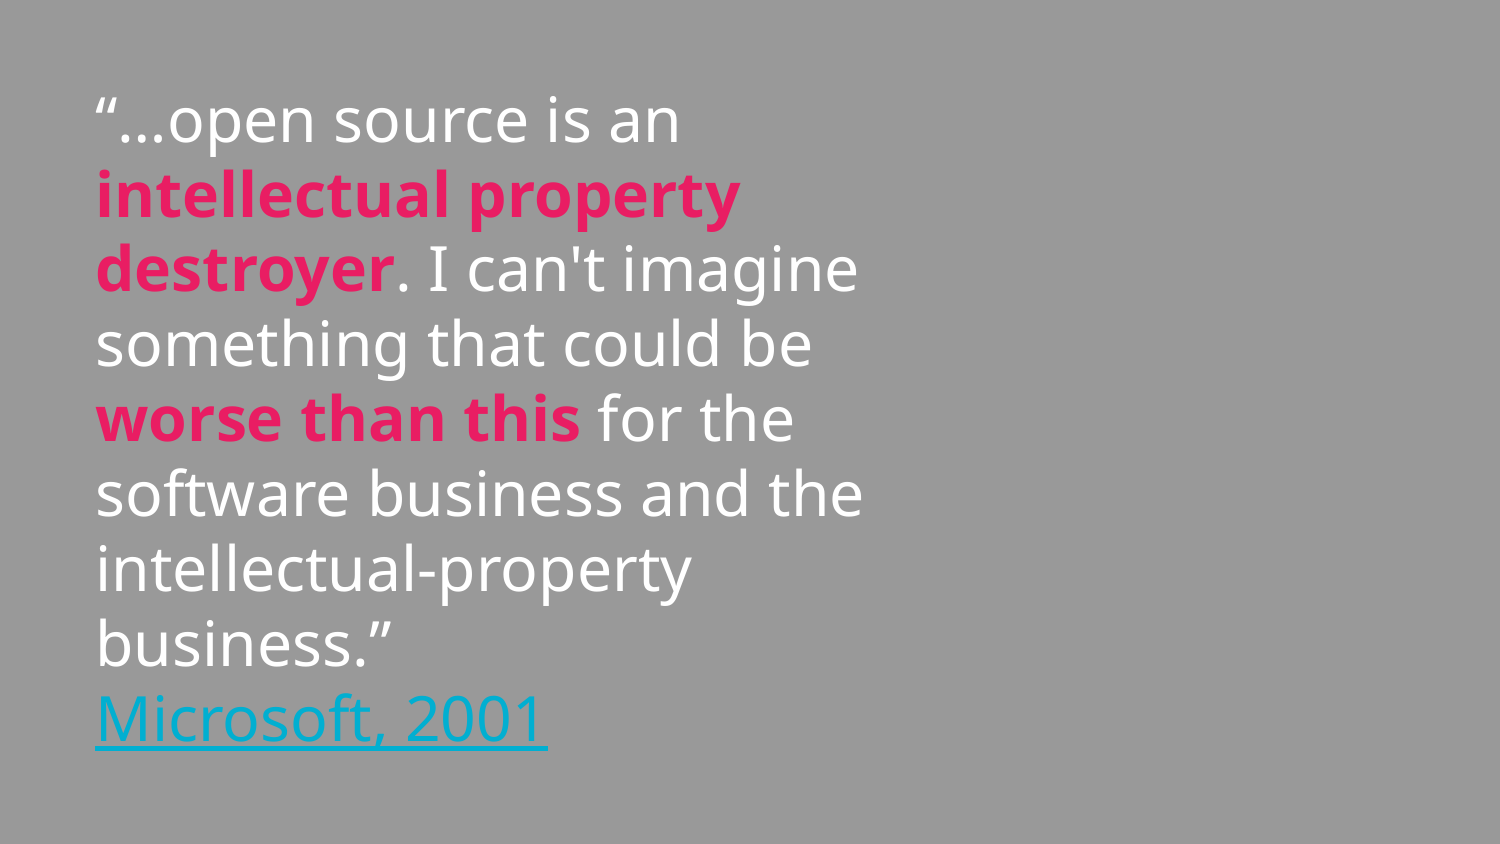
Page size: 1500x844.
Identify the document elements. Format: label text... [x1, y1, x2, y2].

title “…open source is an intellectual property destroyer. I can't imagine something that could be worse than this for the software business and the intellectual-property business.” Microsoft, 2001 [80, 86, 1012, 757]
